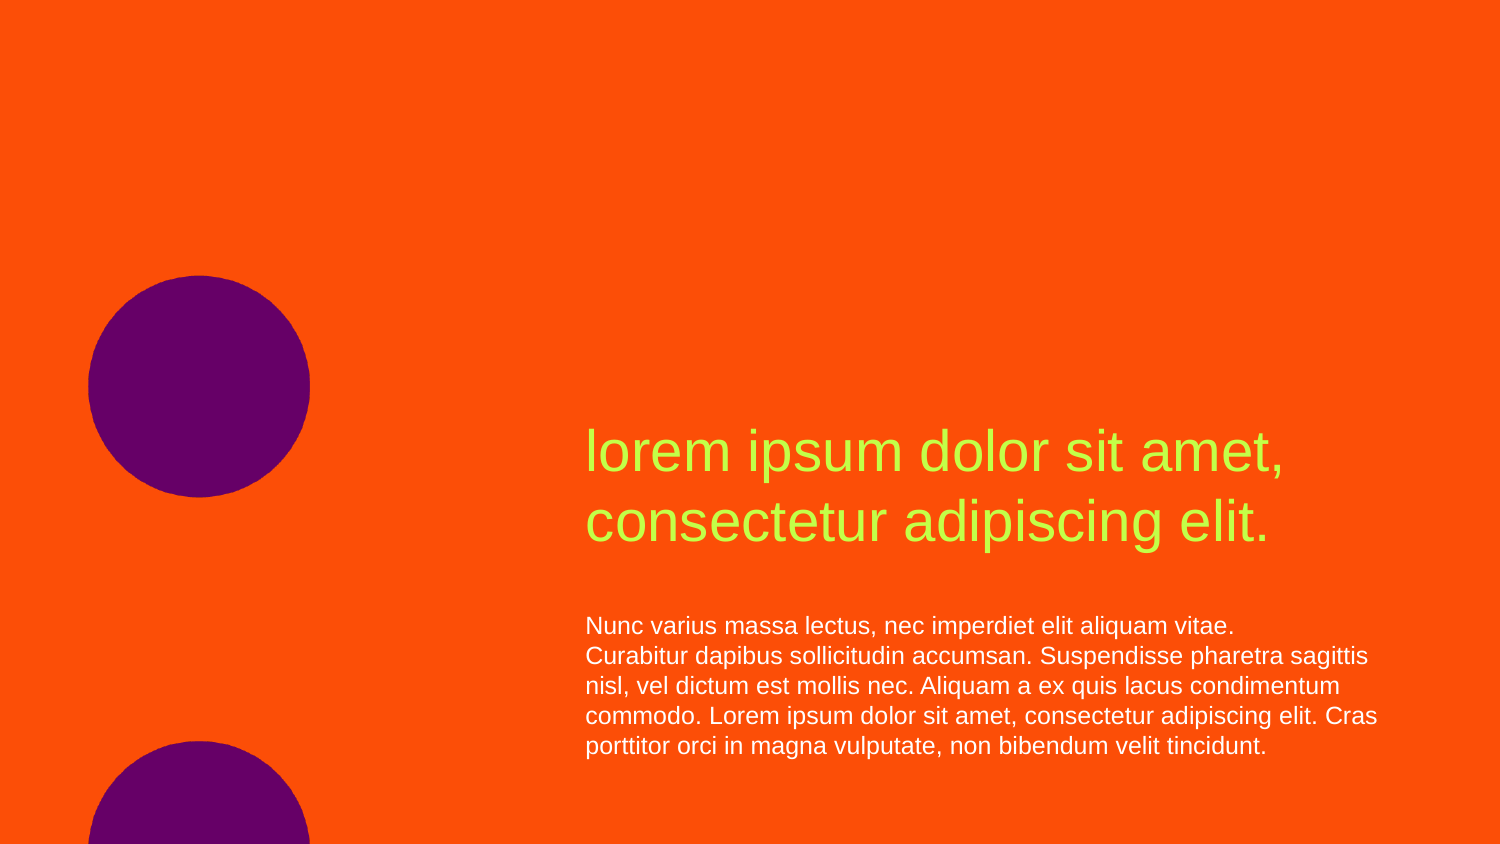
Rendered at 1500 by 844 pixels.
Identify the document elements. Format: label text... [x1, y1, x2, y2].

picture [83, 270, 313, 844]
text_box Nunc varius massa lectus, nec imperdiet elit aliquam vitae. Curabitur dapibus sollicitudin accumsan. Suspendisse pharetra sagittis nisl, vel dictum est mollis nec. Aliquam a ex quis lacus condimentum commodo. Lorem ipsum dolor sit amet, consectetur adipiscing elit. Cras porttitor orci in magna vulputate, non bibendum velit tincidunt. [570, 602, 1401, 767]
text_box lorem ipsum dolor sit amet, consectetur adipiscing elit. [570, 405, 1500, 568]
